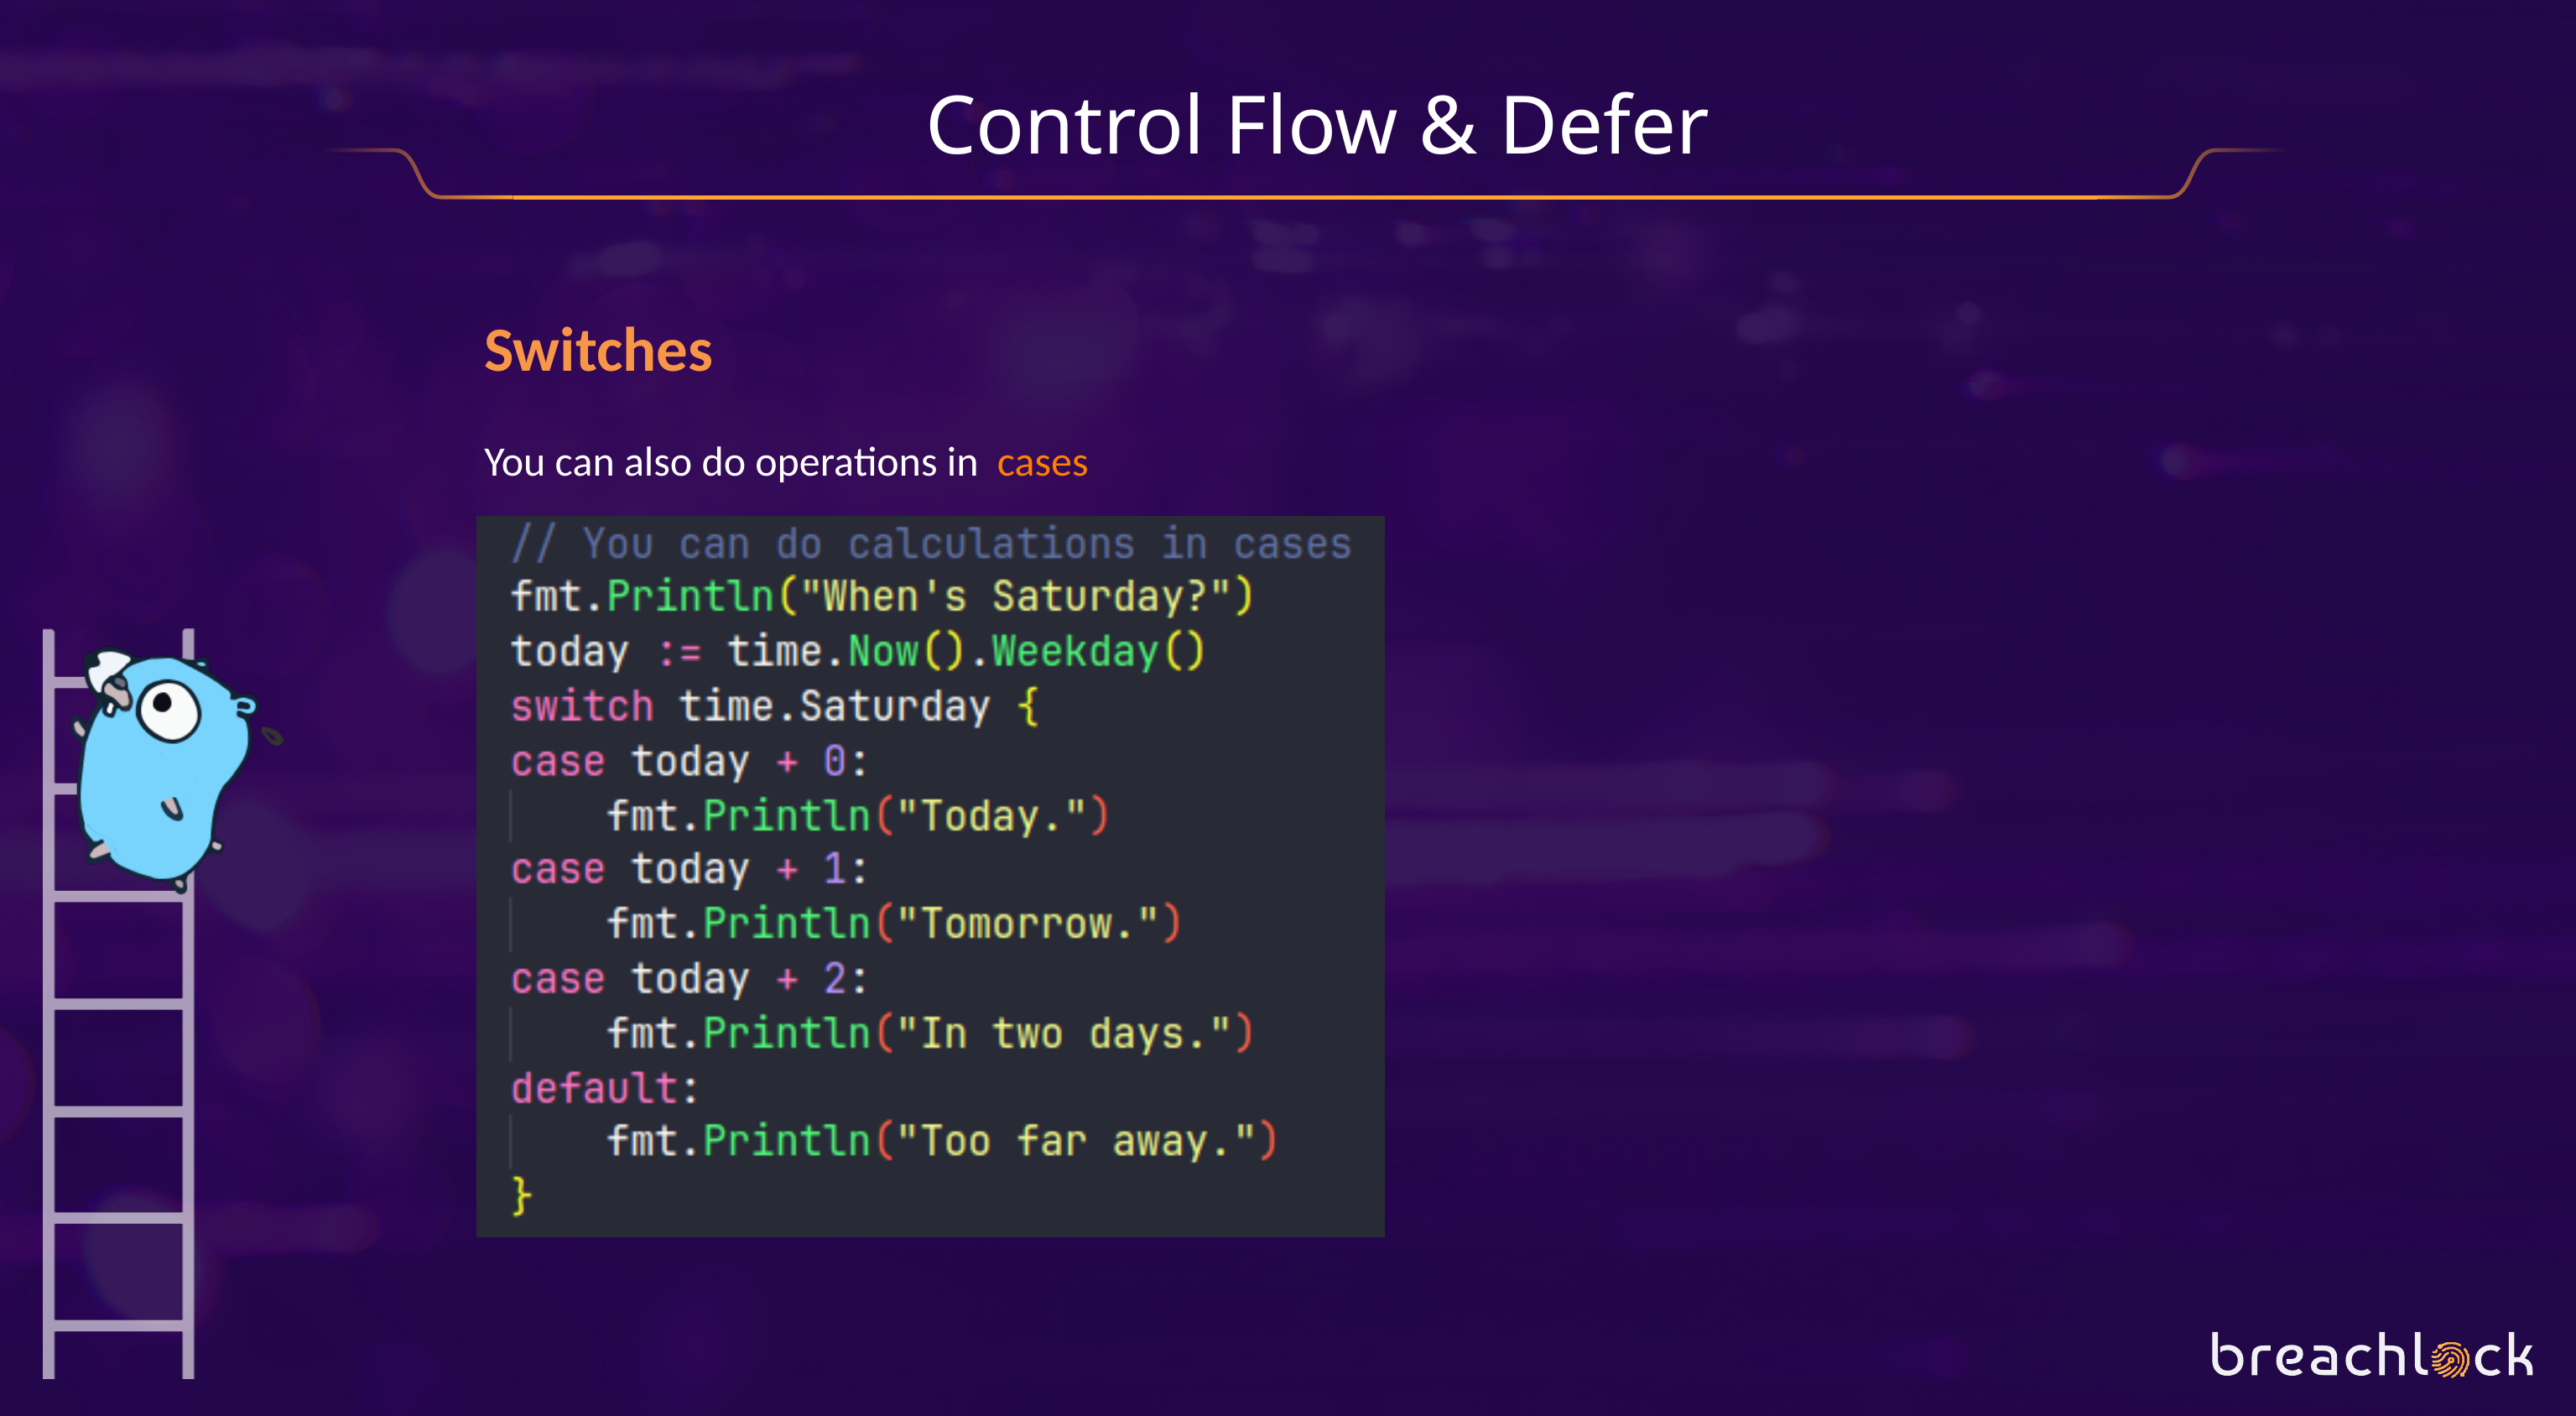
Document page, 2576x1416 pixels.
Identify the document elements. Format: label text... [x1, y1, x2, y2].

text_box [239, 68, 2370, 279]
text_box [2211, 1330, 2535, 1379]
text_box Control Flow & Defer [440, 84, 2196, 170]
picture [0, 0, 2576, 1416]
text_box Switches You can also do operations in cases [409, 226, 2360, 882]
